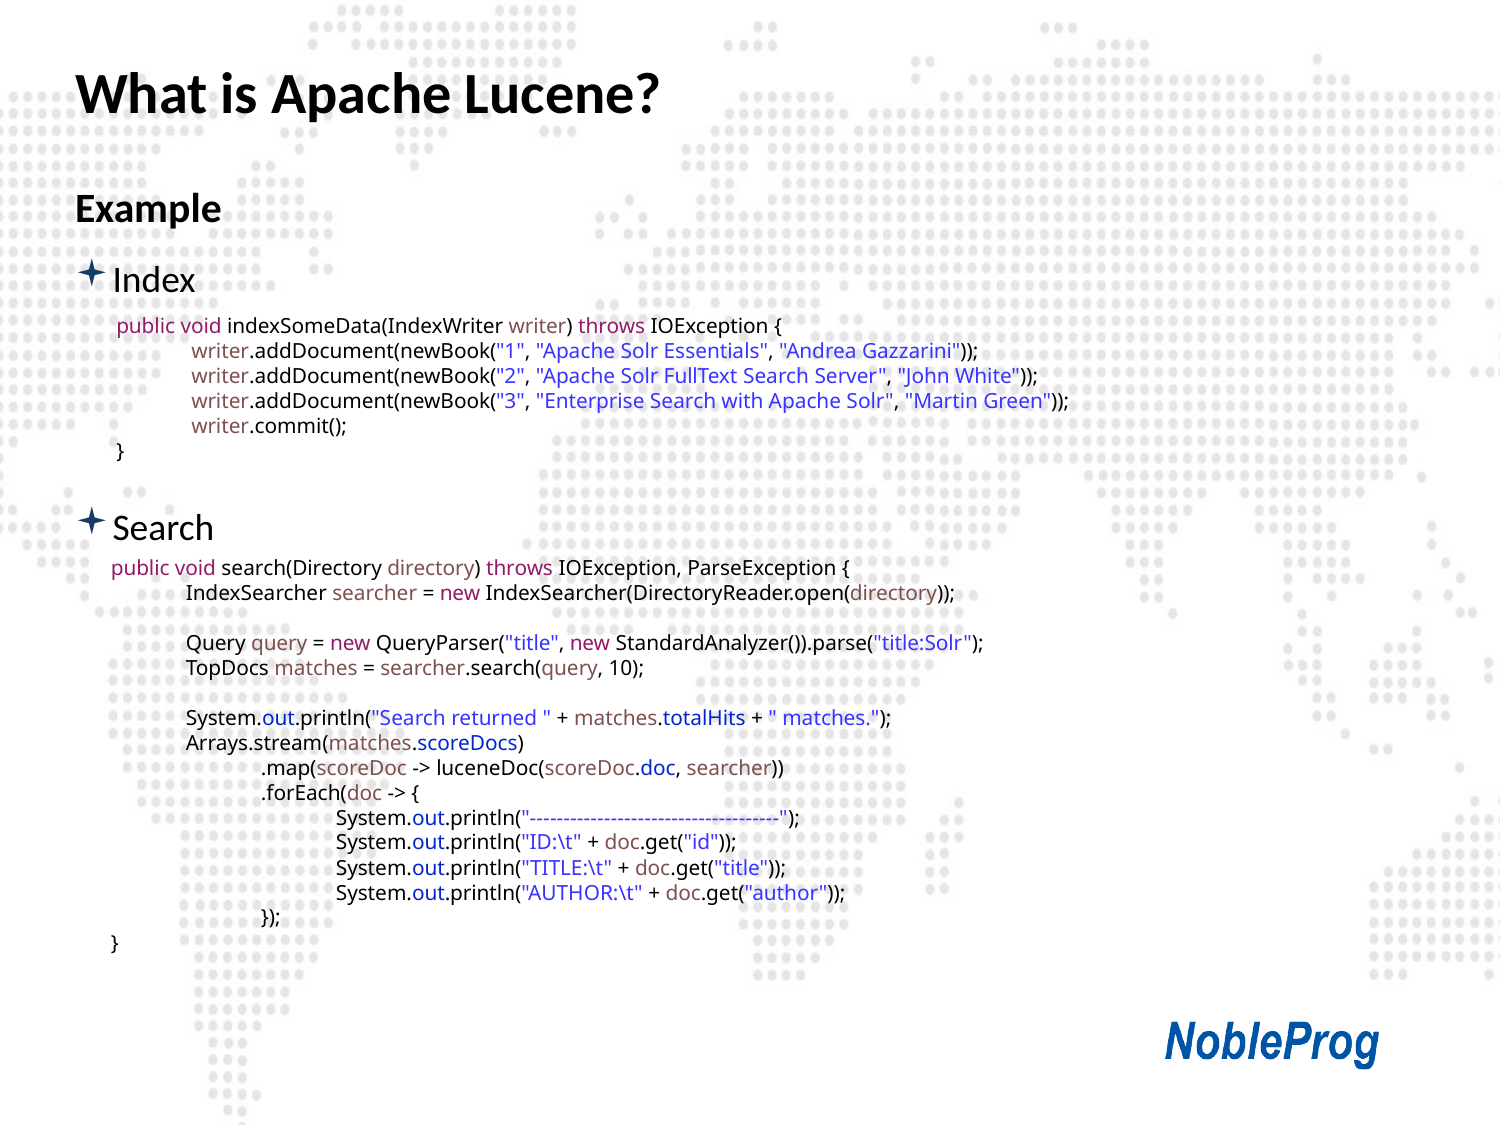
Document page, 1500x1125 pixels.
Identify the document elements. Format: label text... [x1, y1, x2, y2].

text_box Index [75, 255, 1425, 299]
text_box public void search(Directory directory) throws IOException, ParseException { IndexSearcher searcher = new IndexSearcher(DirectoryReader.open(directory)); Query query = new QueryParser("title", new StandardAnalyzer()).parse("title:Solr"); TopDocs matches = searcher.search(query, 10); System.out.println("Search returned " + matches.totalHits + " matches."); Arrays.stream(matches.scoreDocs) .map(scoreDoc -> luceneDoc(scoreDoc.doc, searcher)) .forEach(doc -> { System.out.println("-------------------------------------"); System.out.println("ID:\t" + doc.get("id")); System.out.println("TITLE:\t" + doc.get("title")); System.out.println("AUTHOR:\t" + doc.get("author")); }); } [28, 547, 1232, 962]
picture [0, 0, 1500, 1125]
text_box Example [75, 180, 1425, 255]
text_box Search [75, 502, 1425, 547]
text_box public void indexSomeData(IndexWriter writer) throws IOException { writer.addDocument(newBook("1", "Apache Solr Essentials", "Andrea Gazzarini")); writer.addDocument(newBook("2", "Apache Solr FullText Search Server", "John White")); writer.addDocument(newBook("3", "Enterprise Search with Apache Solr", "Martin Green")); writer.commit(); } [33, 305, 1324, 471]
text_box What is Apache Lucene? [75, 55, 1425, 180]
